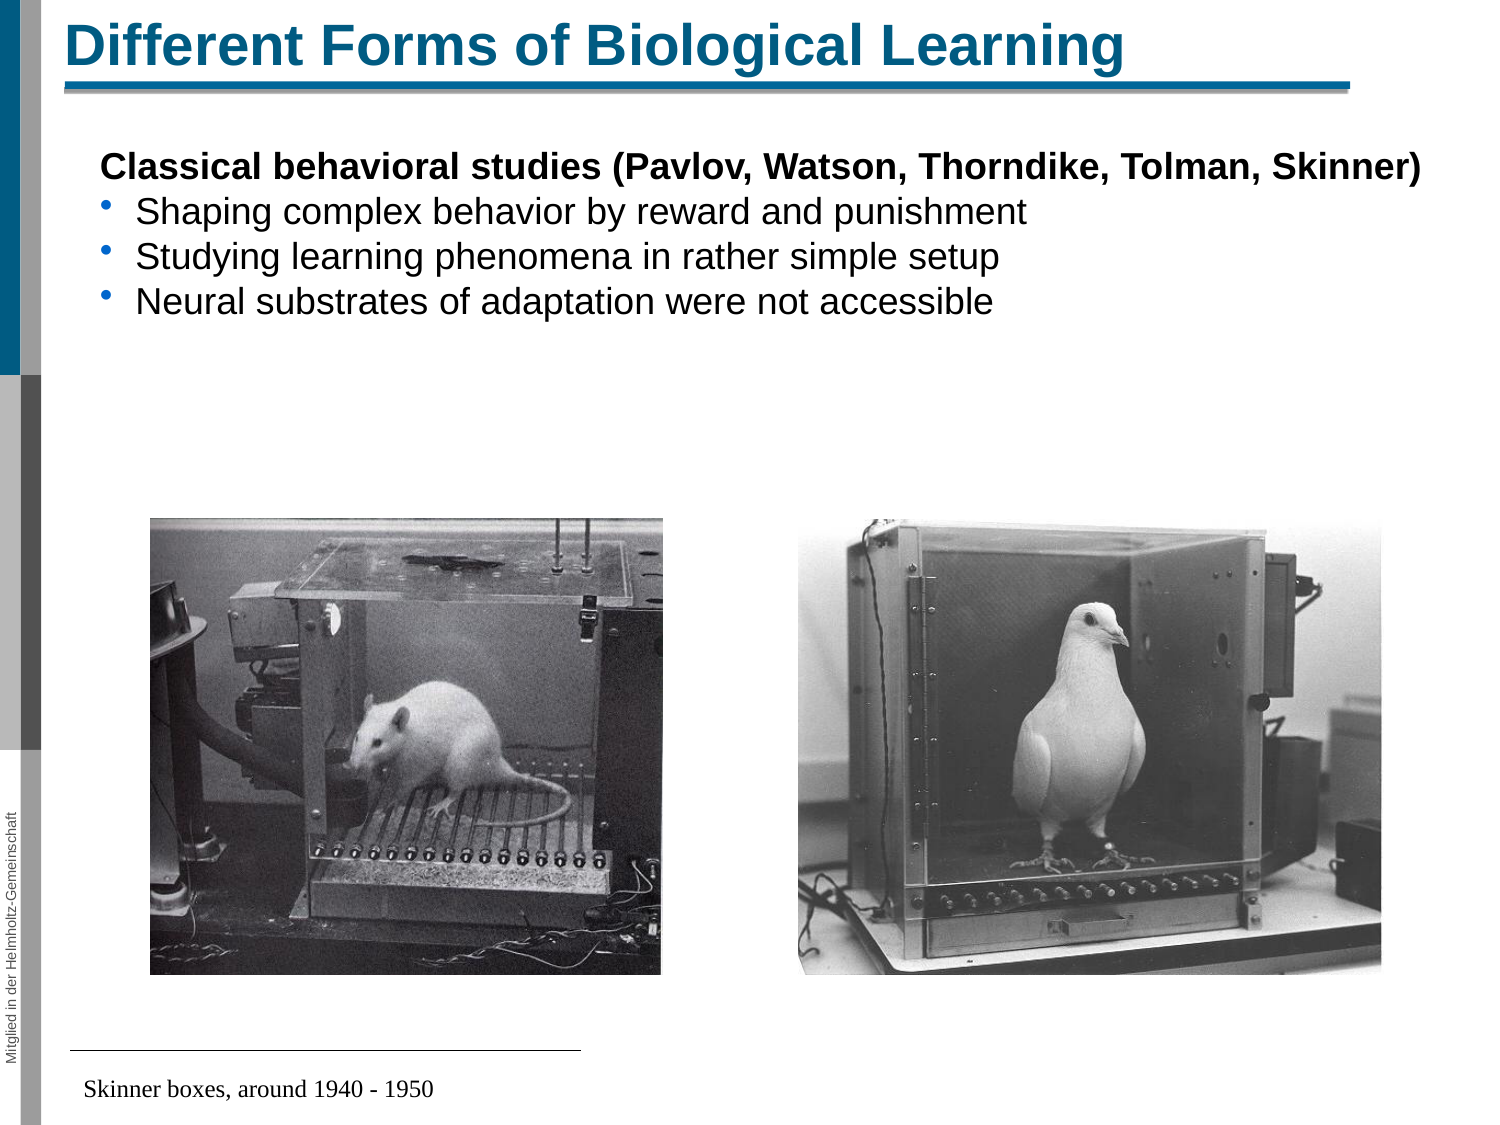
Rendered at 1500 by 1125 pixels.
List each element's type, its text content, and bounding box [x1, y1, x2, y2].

text_box Skinner boxes, around 1940 - 1950 [68, 1065, 783, 1111]
text_box Different Forms of Biological Learning [64, 7, 1440, 102]
picture [150, 518, 663, 976]
picture [798, 519, 1384, 976]
text_box Classical behavioral studies (Pavlov, Watson, Thorndike, Tolman, Skinner) Shaping complex behavior by reward and punishment Studying learning phenomena in rather simple setup Neural substrates of adaptation were not accessible [85, 134, 1425, 397]
